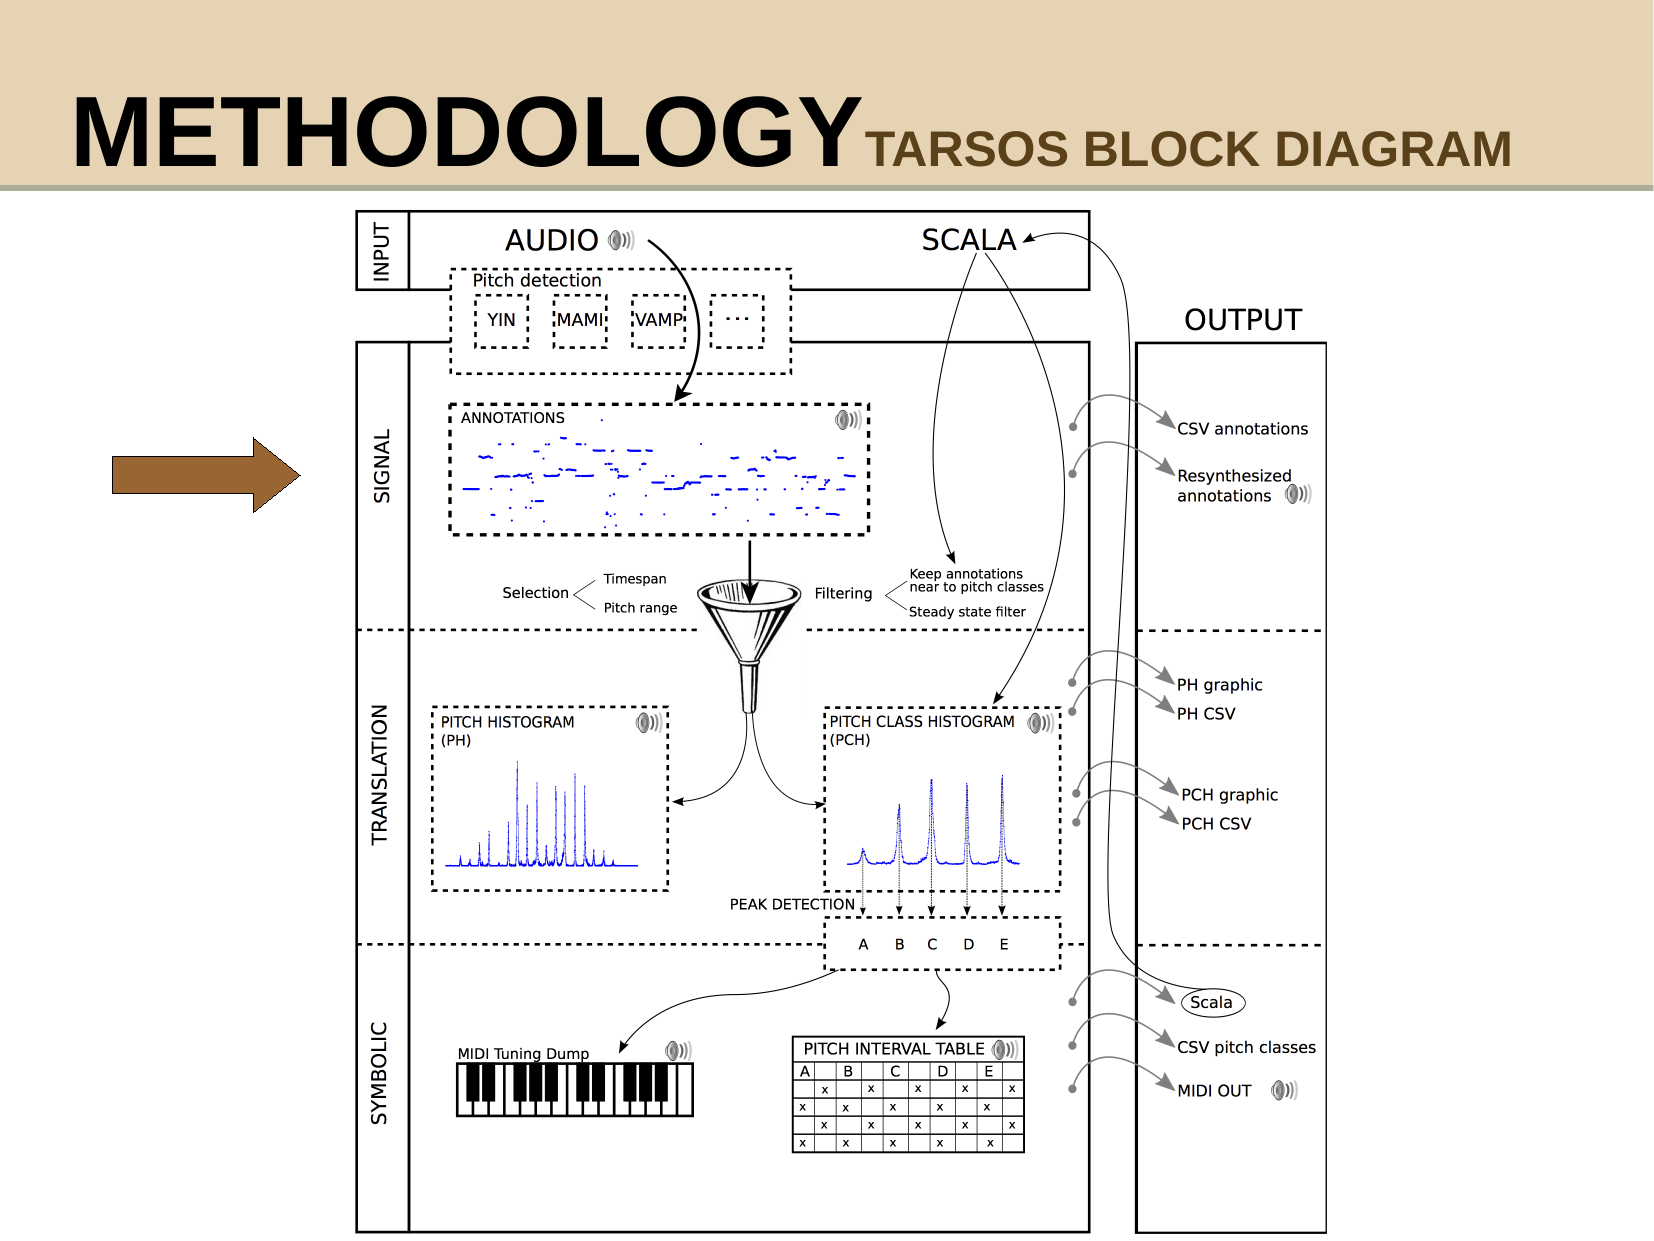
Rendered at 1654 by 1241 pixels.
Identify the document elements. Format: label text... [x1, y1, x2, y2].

picture [350, 203, 1346, 1241]
text_box [112, 437, 301, 513]
title METHODOLOGYTARSOS BLOCK DIAGRAM [0, 0, 1654, 188]
